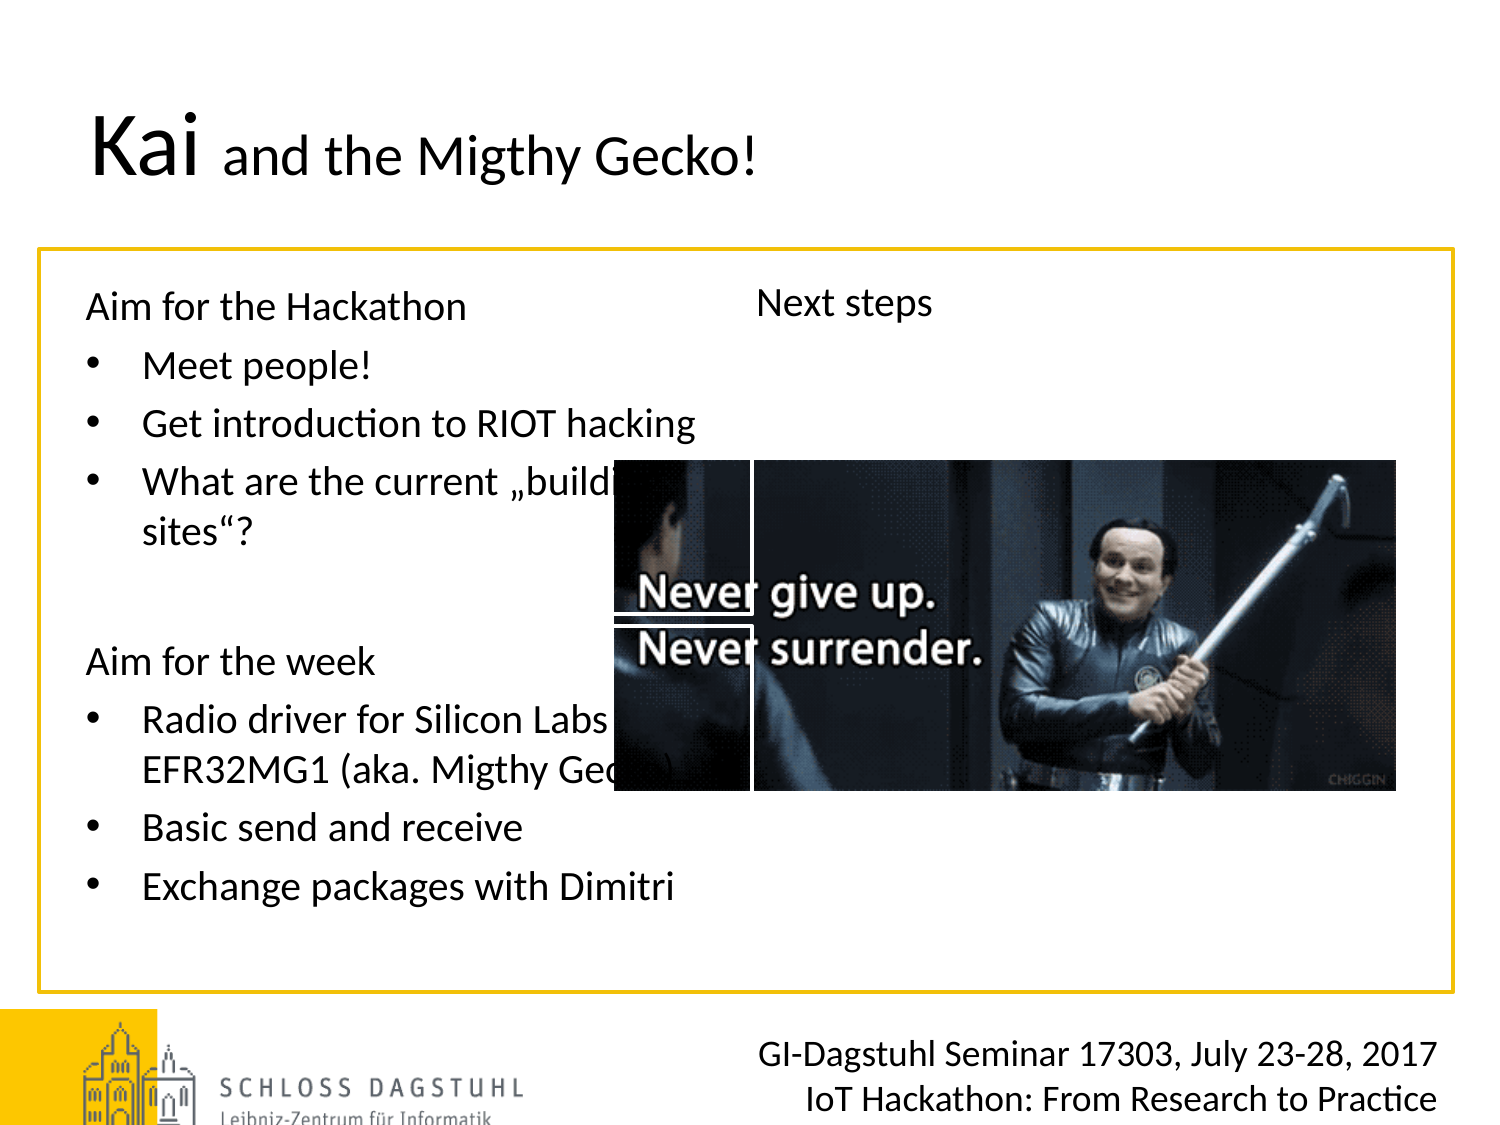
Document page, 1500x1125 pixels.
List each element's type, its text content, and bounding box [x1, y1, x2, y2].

text_box Next steps [741, 266, 1424, 809]
picture [614, 460, 1396, 791]
text_box Aim for the week Radio driver for Silicon Labs EFR32MG1 (aka. Migthy Gecko) Basic send and receive Exchange packages with Dimitri [70, 625, 752, 969]
text_box Aim for the Hackathon Meet people! Get introduction to RIOT hacking What are the current „building sites“? [70, 271, 752, 615]
text_box GI-Dagstuhl Seminar 17303, July 23-28, 2017 IoT Hackathon: From Research to Practice [559, 1021, 1454, 1125]
picture [0, 1009, 523, 1125]
title Kai and the Migthy Gecko! [75, 45, 856, 233]
